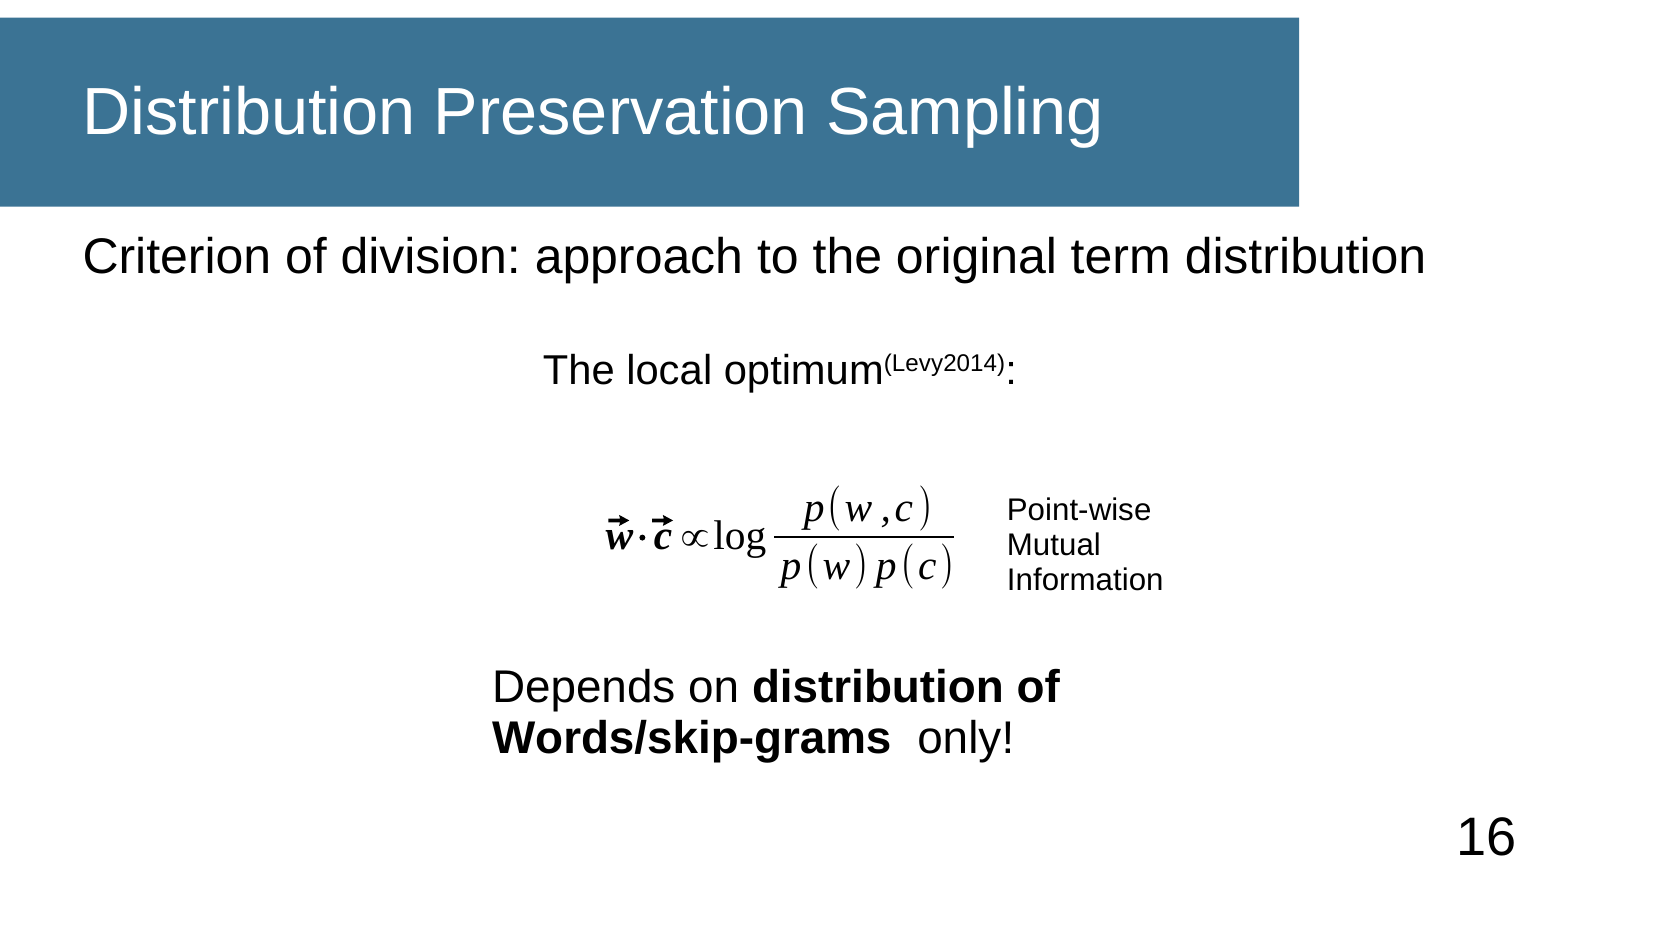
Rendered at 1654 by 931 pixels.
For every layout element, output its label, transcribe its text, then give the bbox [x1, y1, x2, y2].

chart [597, 483, 963, 591]
text_box Point-wise Mutual Information [992, 485, 1180, 605]
title Distribution Preservation Sampling [82, 35, 1234, 189]
list Criterion of division: approach to the original term distribution [82, 224, 1571, 764]
text_box Depends on distribution of Words/skip-grams only! [477, 654, 1083, 772]
text_box The local optimum(Levy2014): [528, 340, 1032, 402]
